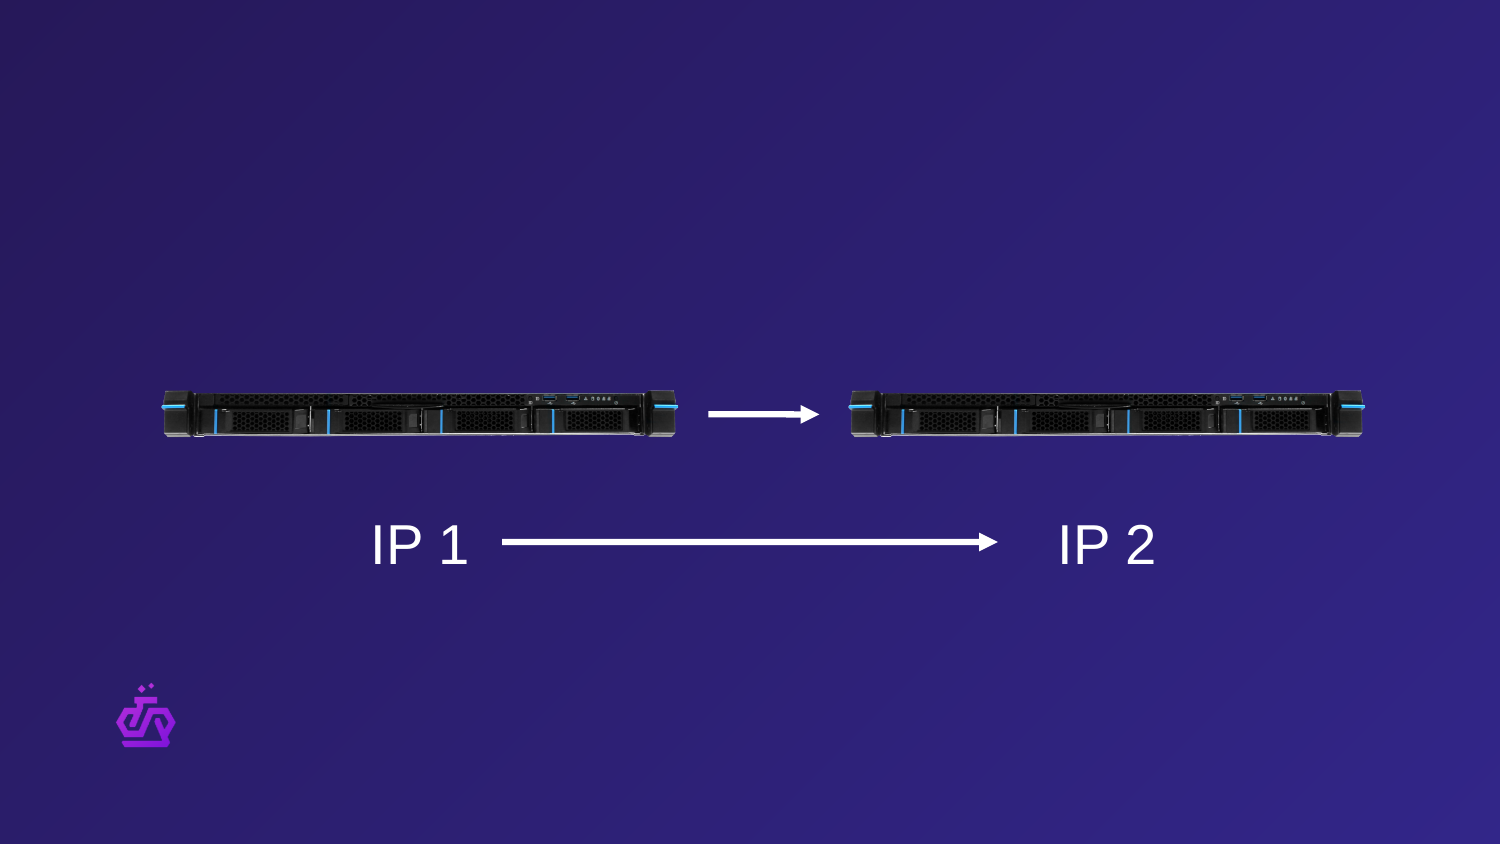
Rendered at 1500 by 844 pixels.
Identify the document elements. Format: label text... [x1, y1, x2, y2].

picture [96, 661, 188, 773]
picture [819, 341, 1396, 475]
text_box IP 2 [819, 475, 1396, 608]
picture [132, 341, 709, 475]
text_box IP 1 [132, 475, 709, 608]
